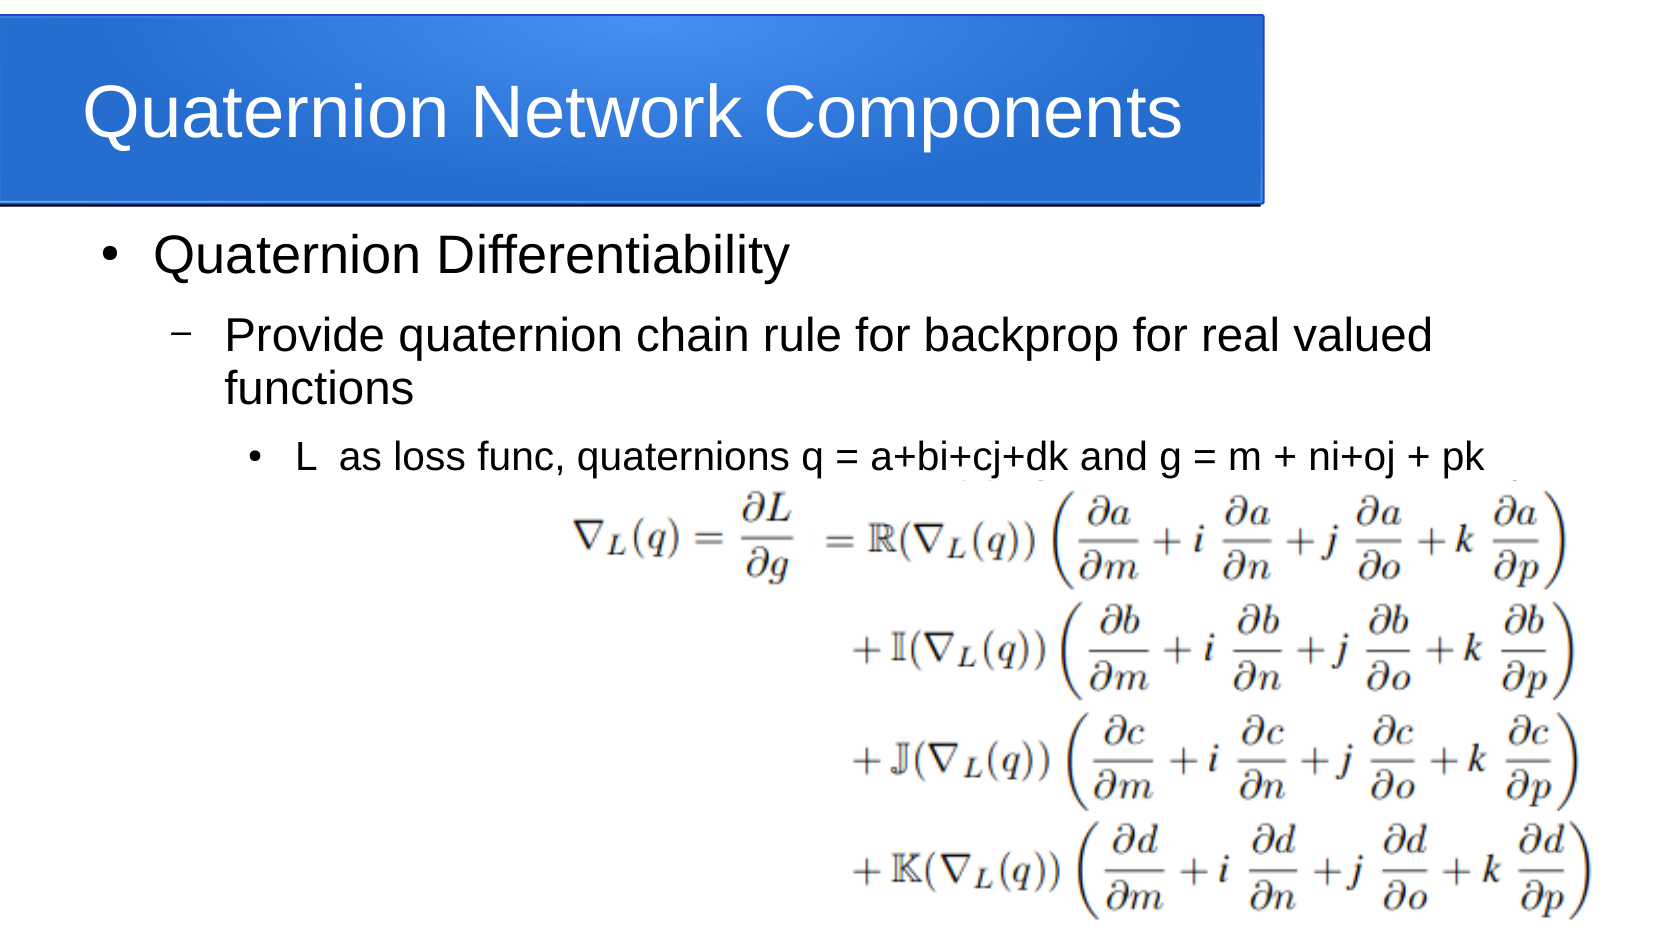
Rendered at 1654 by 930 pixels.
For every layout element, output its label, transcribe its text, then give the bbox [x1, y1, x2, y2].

list Quaternion Differentiability Provide quaternion chain rule for backprop for real valued functions L as loss func, quaternions q = a+bi+cj+dk and g = m + ni+oj + pk [82, 224, 1571, 764]
picture [528, 479, 811, 589]
title Quaternion Network Components [82, 35, 1234, 189]
picture [810, 479, 1604, 930]
